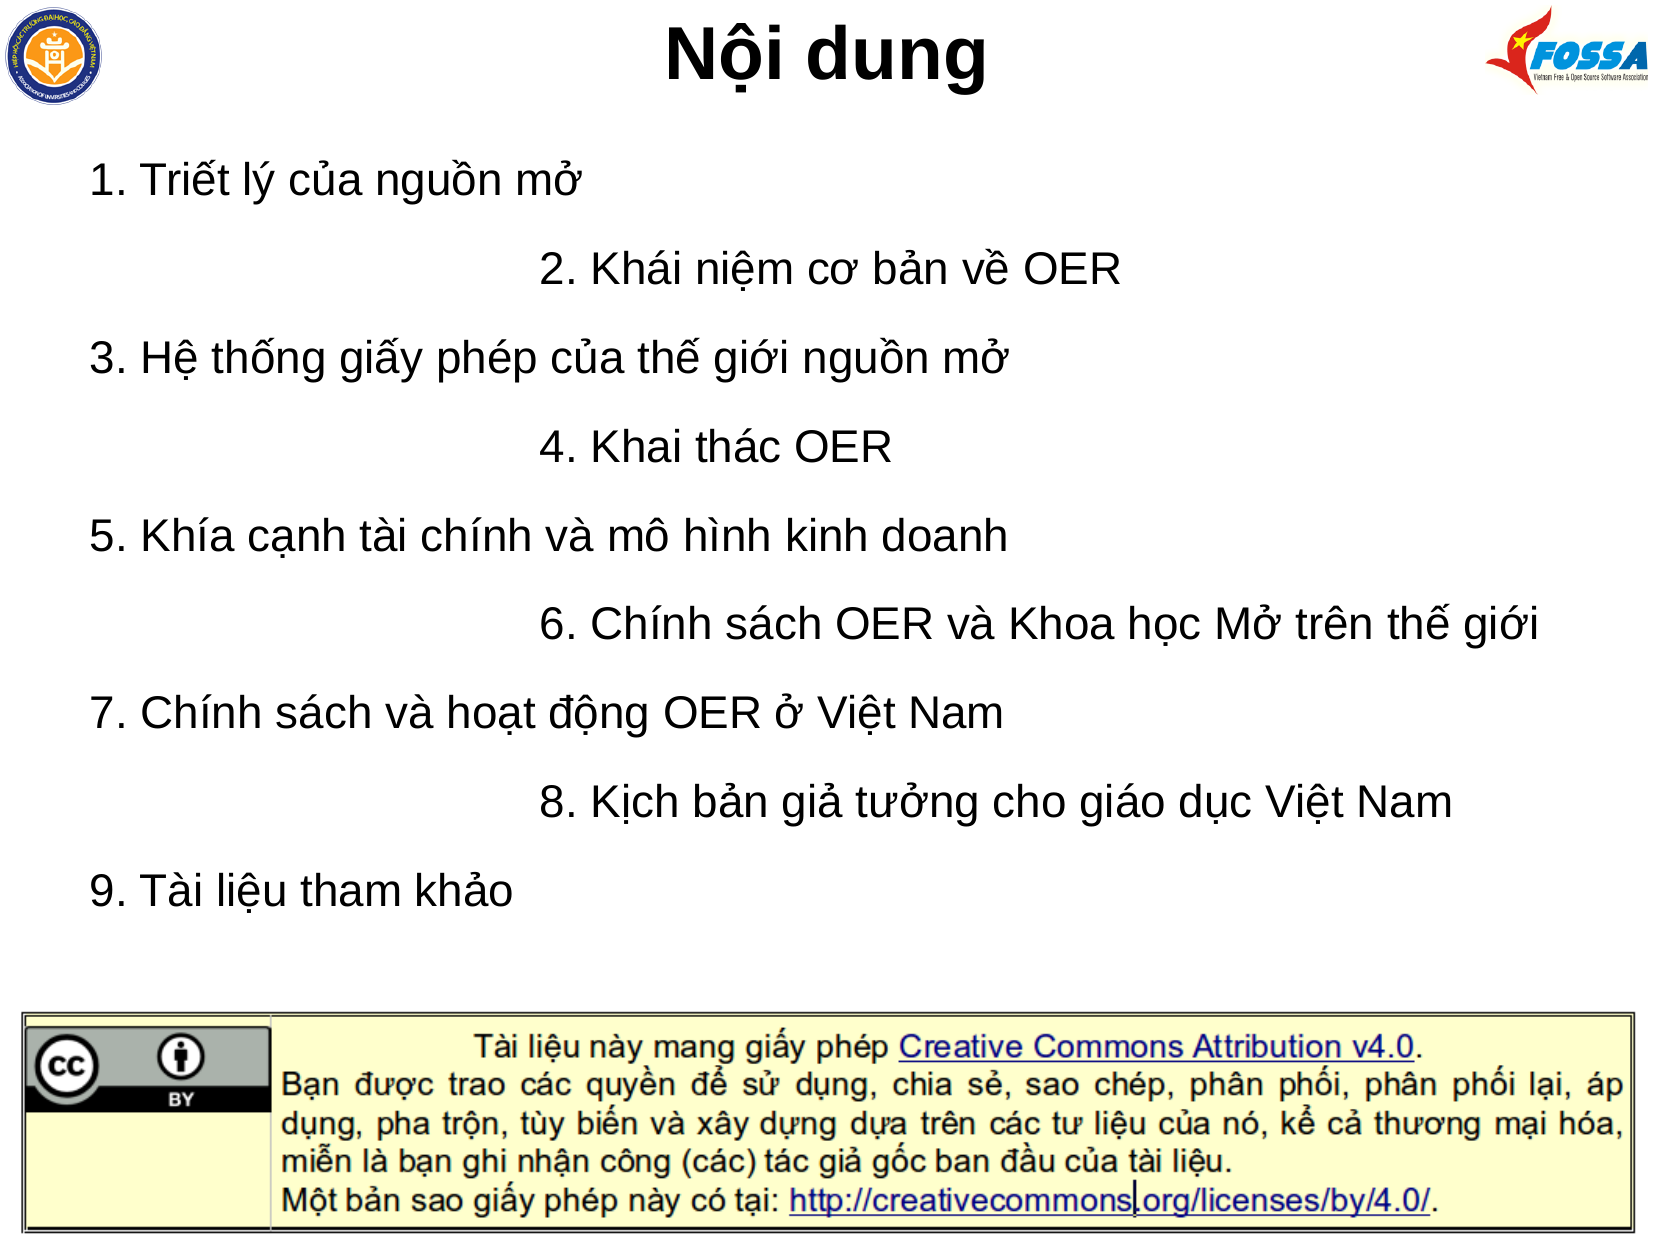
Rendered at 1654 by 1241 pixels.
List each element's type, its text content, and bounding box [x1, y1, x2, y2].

text_box 1. Triết lý của nguồn mở 2. Khái niệm cơ bản về OER 3. Hệ thống giấy phép của thế giới nguồn mở 4. Khai thác OER 5. Khía cạnh tài chính và mô hình kinh doanh 6. Chính sách OER và Khoa học Mở trên thế giới 7. Chính sách và hoạt động OER ở Việt Nam 8. Kịch bản giả tưởng cho giáo dục Việt Nam 9. Tài liệu tham khảo [75, 120, 1576, 1006]
picture [1, 5, 107, 107]
picture [1485, 5, 1648, 95]
picture [17, 1006, 1640, 1235]
title Nội dung [107, 11, 1571, 96]
